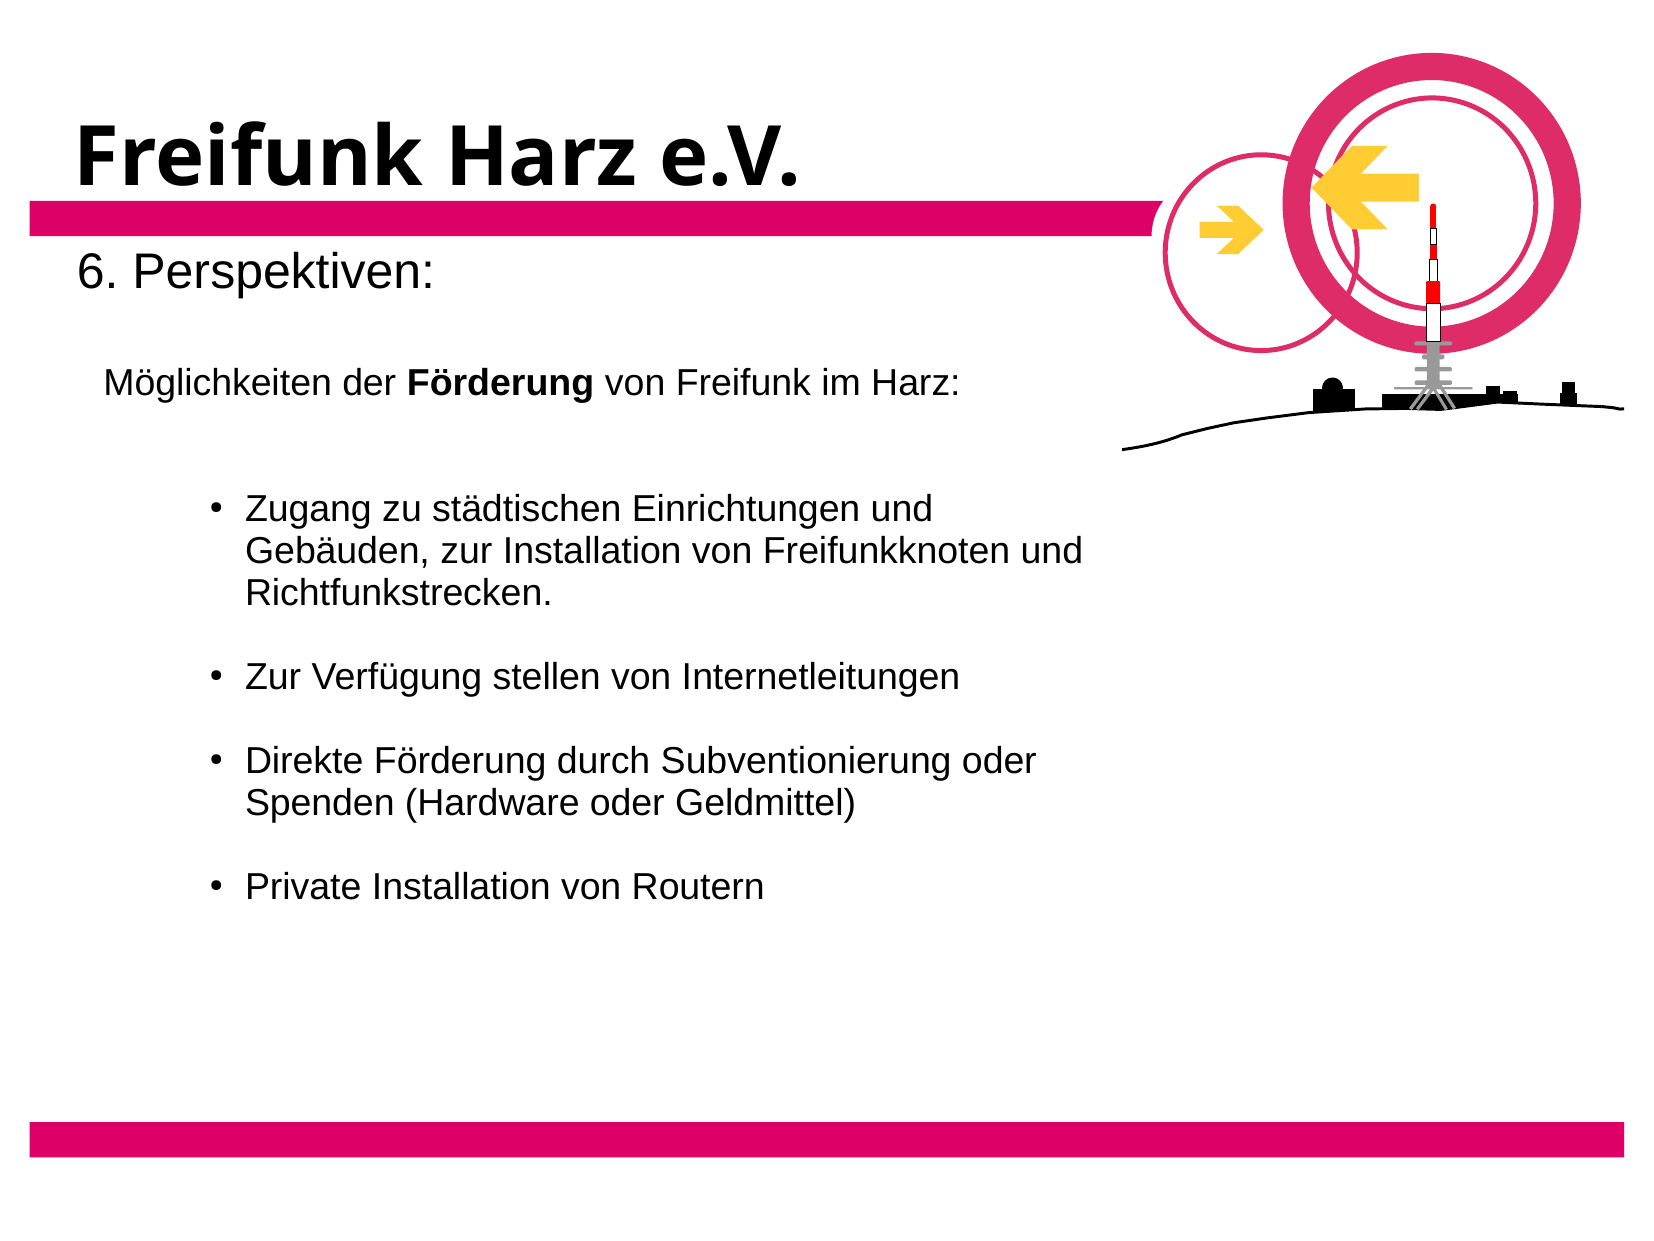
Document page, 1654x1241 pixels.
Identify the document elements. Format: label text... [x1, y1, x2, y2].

text_box Möglichkeiten der Förderung von Freifunk im Harz: Zugang zu städtischen Einrichtungen und Gebäuden, zur Installation von Freifunkknoten und Richtfunkstrecken. Zur Verfügung stellen von Internetleitungen Direkte Förderung durch Subventionierung oder Spenden (Hardware oder Geldmittel) Private Installation von Routern [88, 354, 1123, 1044]
subtitle 6. Perspektiven: [76, 212, 697, 331]
